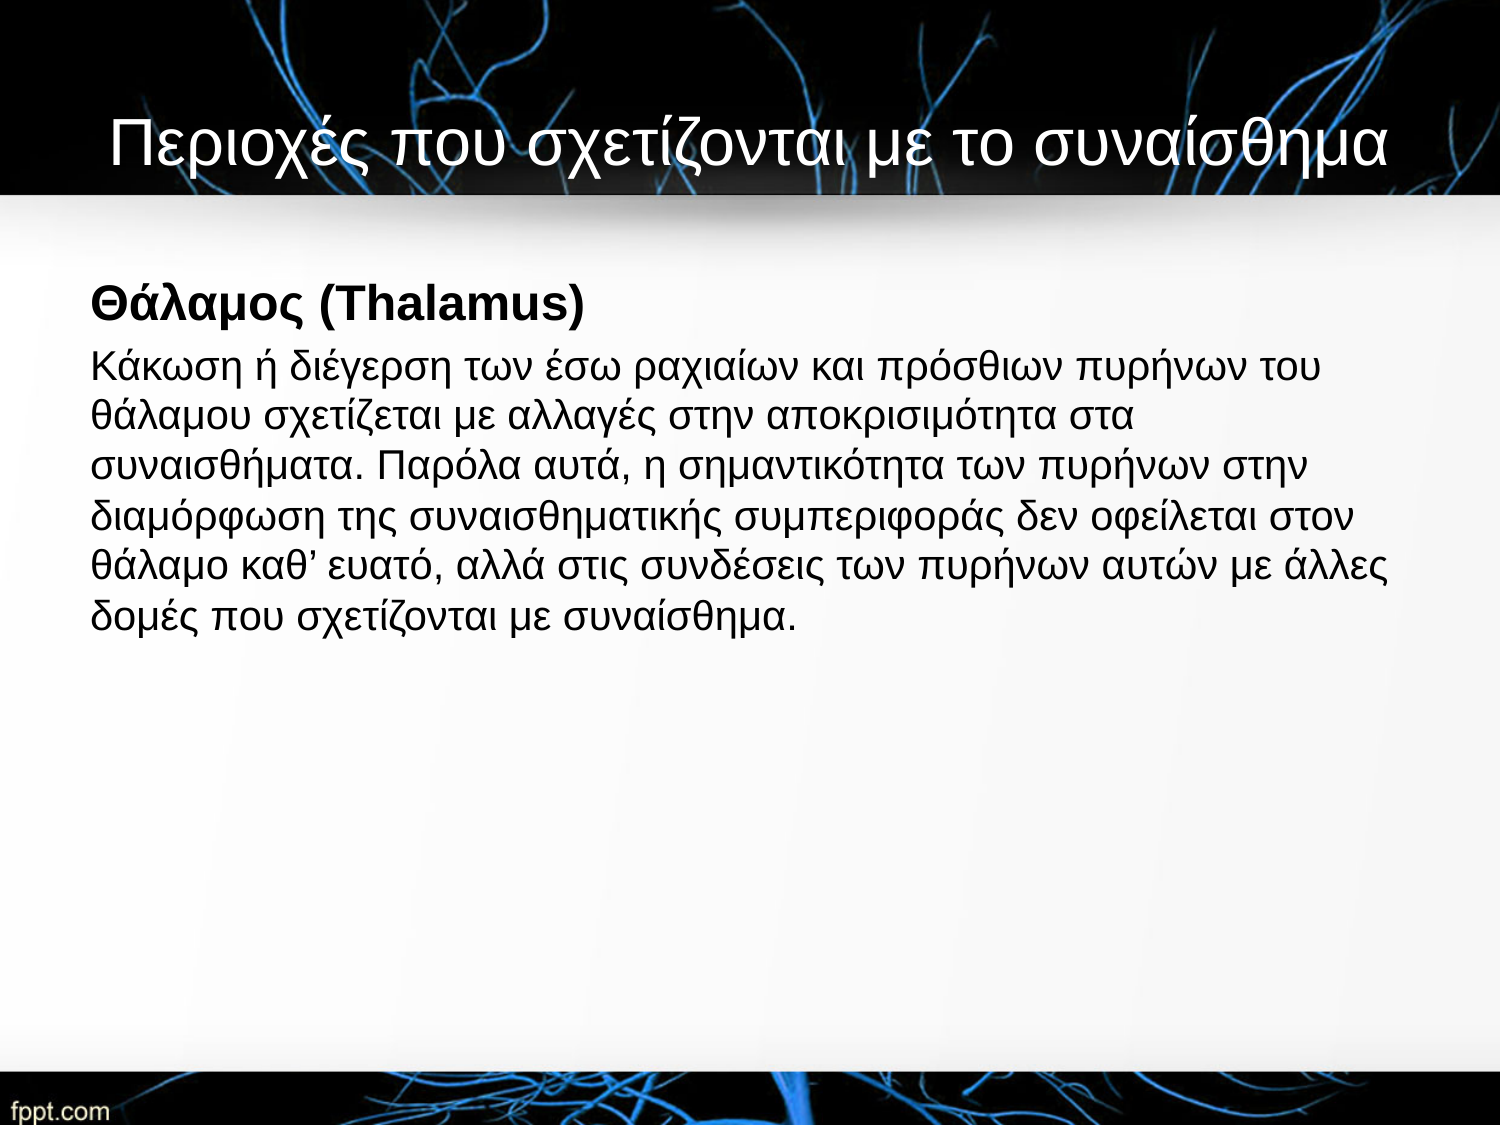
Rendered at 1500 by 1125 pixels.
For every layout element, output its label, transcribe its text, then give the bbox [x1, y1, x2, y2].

list Θάλαμος (Τhalamus) Κάκωση ή διέγερση των έσω ραχιαίων και πρόσθιων πυρήνων του θάλαμου σχετίζεται με αλλαγές στην αποκρισιμότητα στα συναισθήματα. Παρόλα αυτά, η σημαντικότητα των πυρήνων στην διαμόρφωση της συναισθηματικής συμπεριφοράς δεν οφείλεται στον θάλαμο καθ’ ευατό, αλλά στις συνδέσεις των πυρήνων αυτών με άλλες δομές που σχετίζονται με συναίσθημα. [75, 262, 1425, 1005]
title Περιοχές που σχετίζονται με το συναίσθημα [75, 45, 1425, 233]
picture [0, 0, 1500, 1125]
